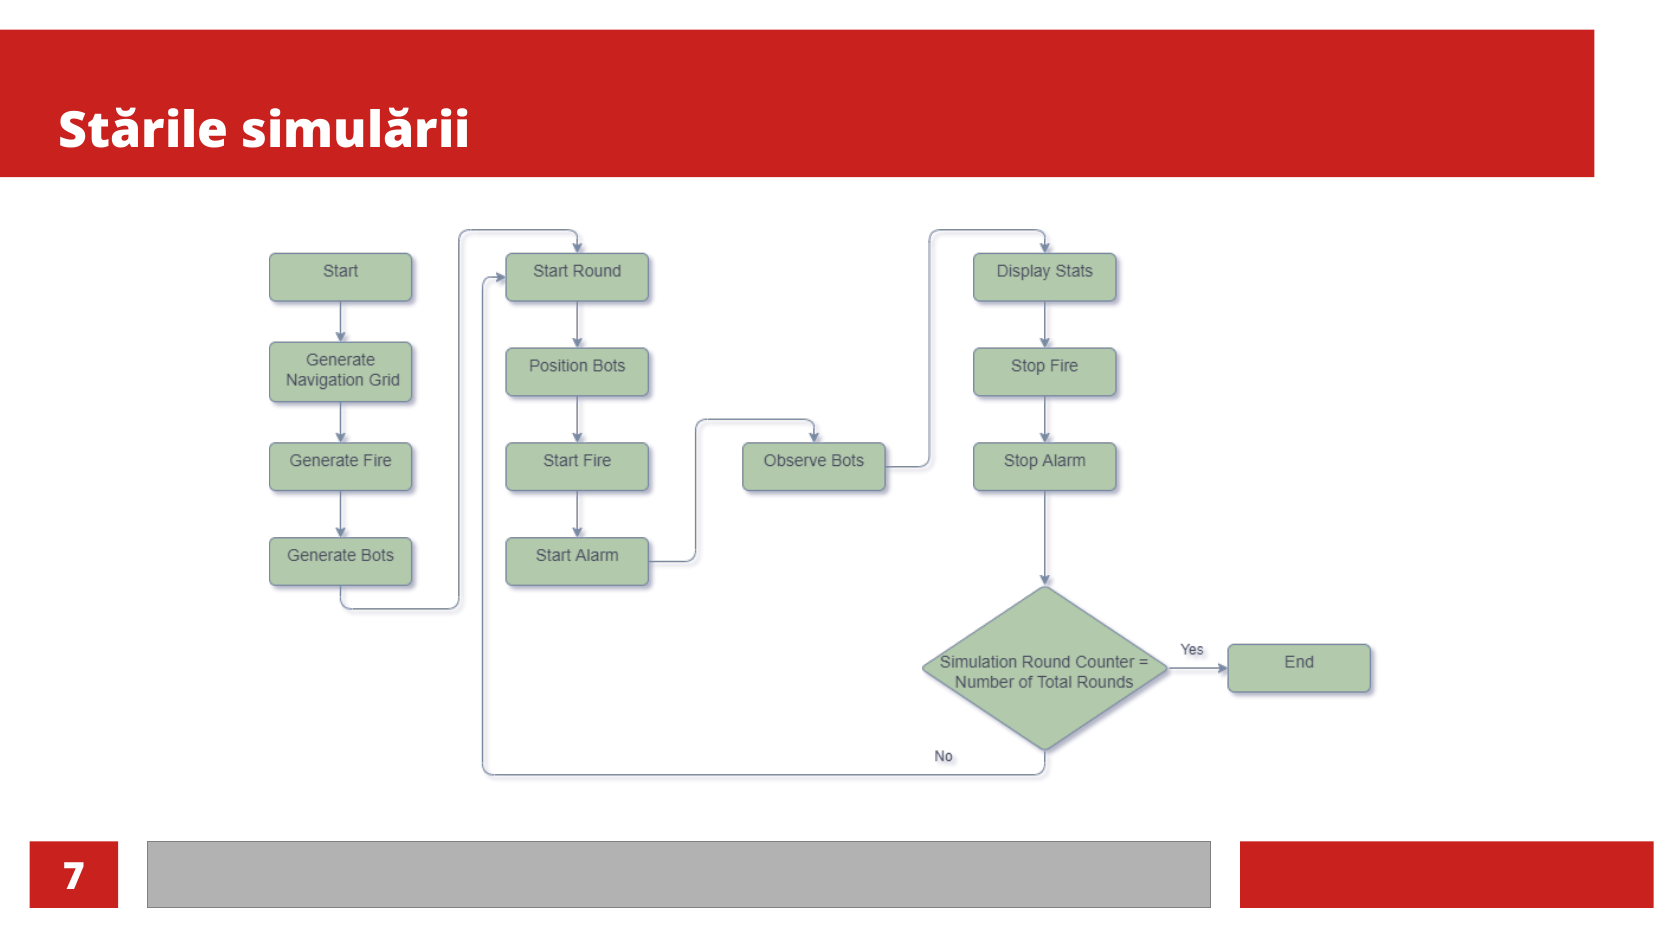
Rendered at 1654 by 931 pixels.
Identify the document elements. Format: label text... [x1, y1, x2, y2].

picture [269, 221, 1384, 798]
title Stările simulării [59, 44, 1595, 163]
